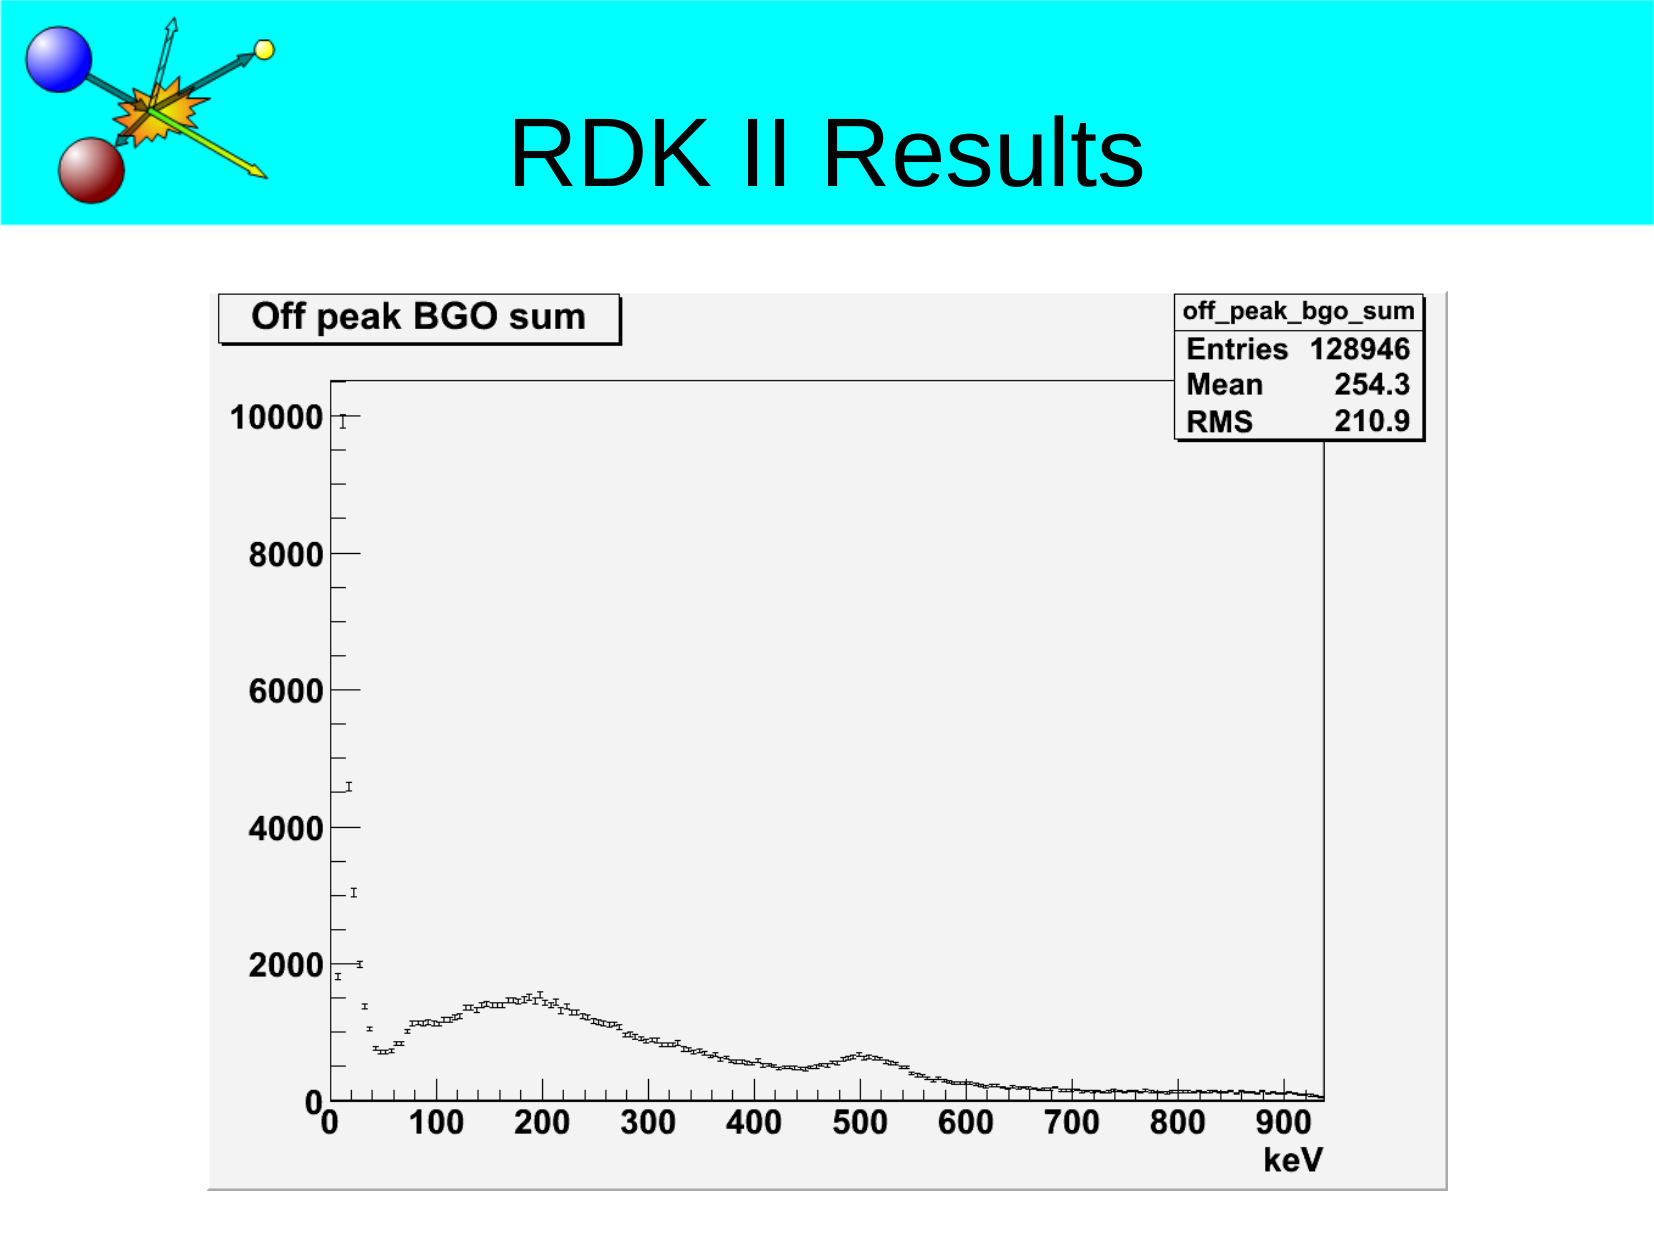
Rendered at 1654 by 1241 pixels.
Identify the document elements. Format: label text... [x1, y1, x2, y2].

picture [0, 0, 1654, 1241]
title RDK II Results [82, 49, 1571, 257]
